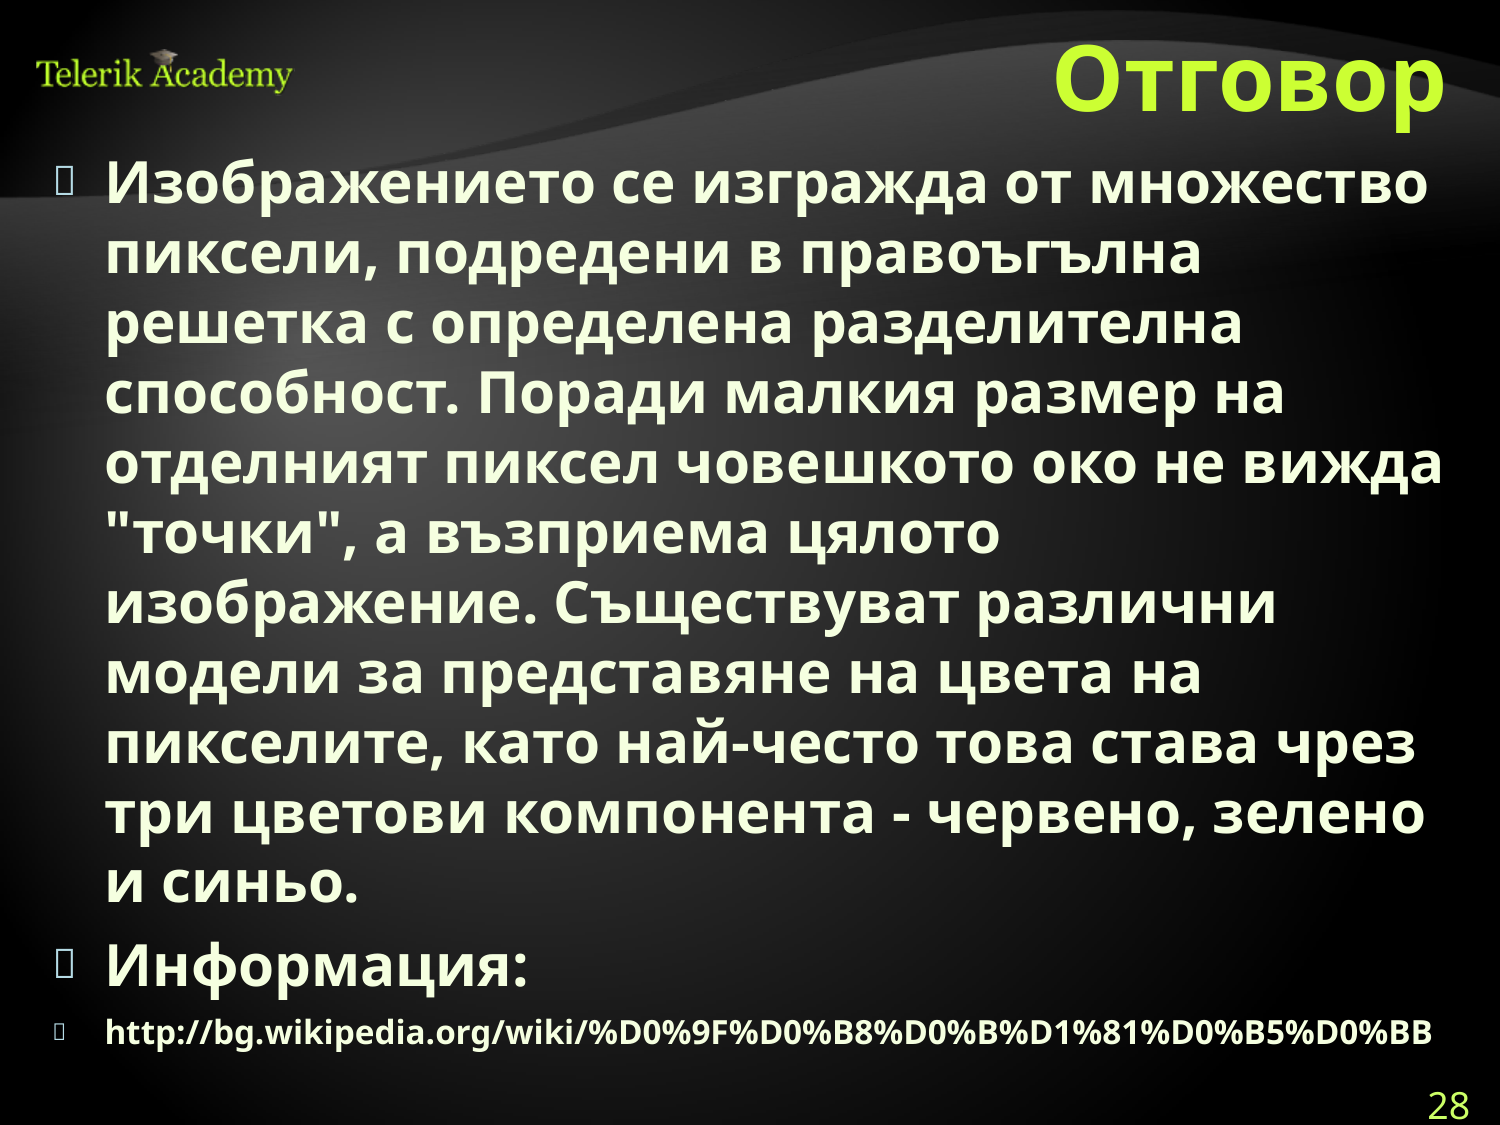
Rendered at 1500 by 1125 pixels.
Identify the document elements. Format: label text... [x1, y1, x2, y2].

title Отговор [300, 12, 1463, 137]
list Изображението се изгражда от множество пиксели, подредени в правоъгълна решетка с определена разделителна способност. Поради малкия размер на отделният пиксел човешкото око не вижда "точки", а възприема цялото изображение. Съществуват различни модели за представяне на цвета на пикселите, като най-често това става чрез три цветови компонента - червено, зелено и синьо. Информация: http://bg.wikipedia.org/wiki/%D0%9F%D0%B8%D0%B%D1%81%D0%B5%D0%BB [37, 137, 1463, 1088]
picture [0, 0, 1500, 1125]
slide_number <number> [1412, 1074, 1488, 1113]
